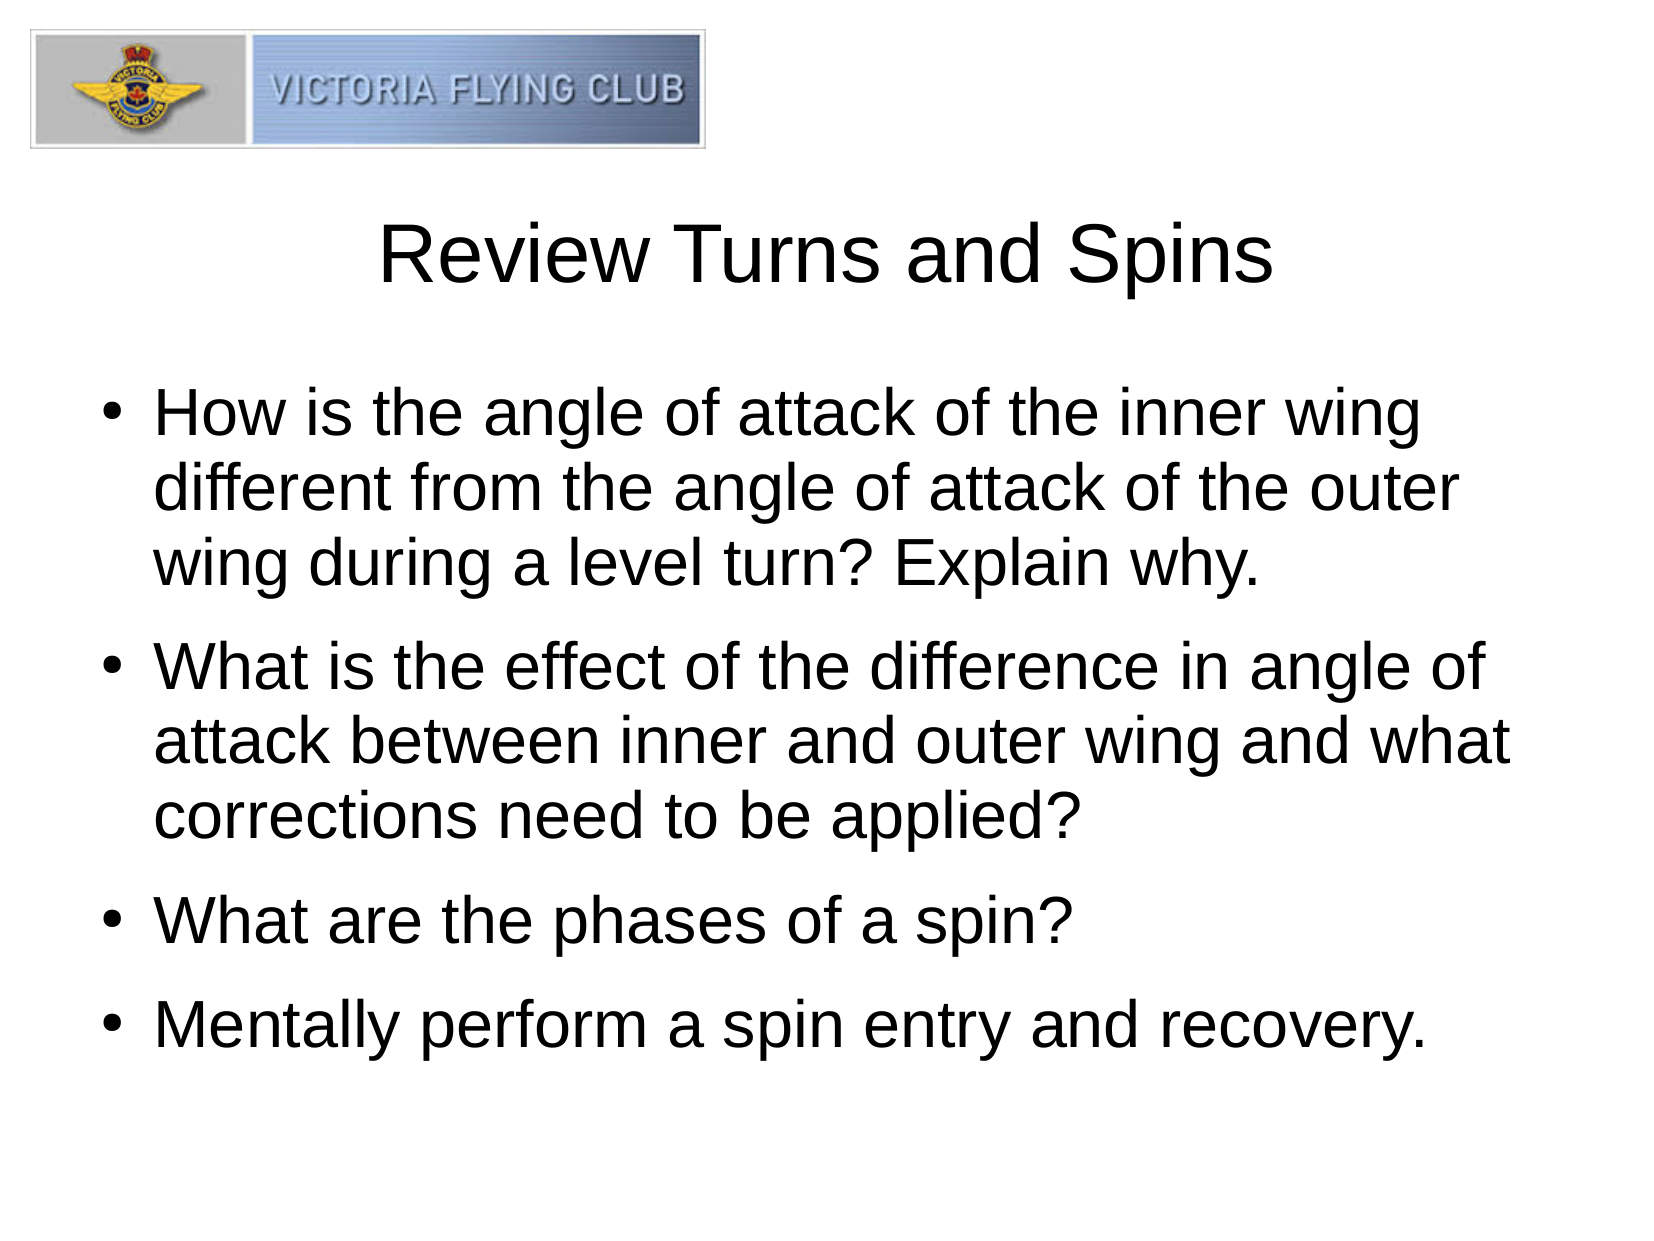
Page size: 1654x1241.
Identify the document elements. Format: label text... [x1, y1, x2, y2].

title Review Turns and Spins [82, 150, 1571, 358]
picture [30, 29, 706, 149]
list How is the angle of attack of the inner wing different from the angle of attack of the outer wing during a level turn? Explain why. What is the effect of the difference in angle of attack between inner and outer wing and what corrections need to be applied? What are the phases of a spin? Mentally perform a spin entry and recovery. [82, 375, 1571, 1095]
